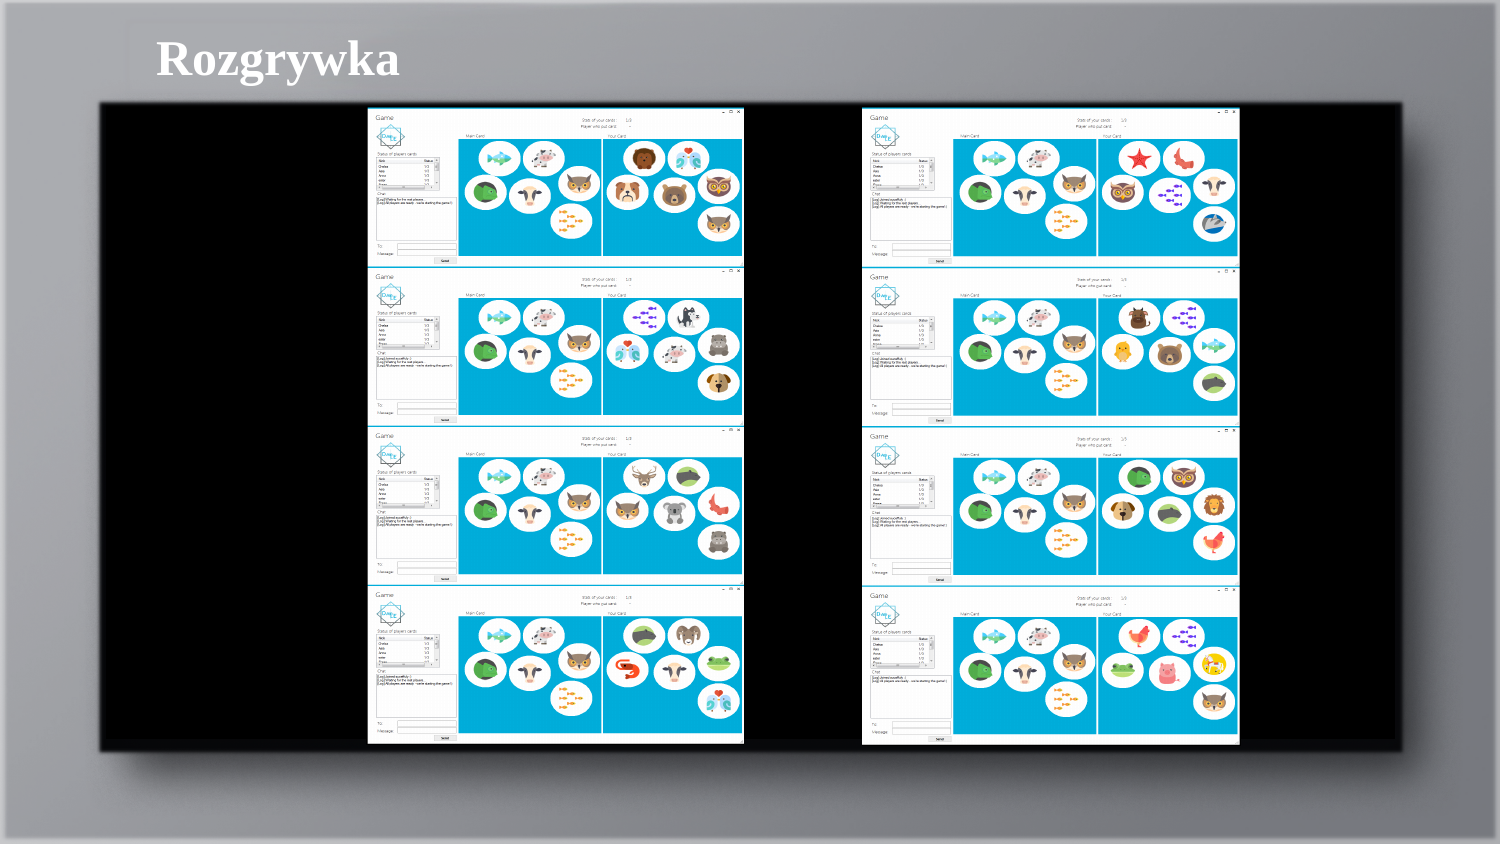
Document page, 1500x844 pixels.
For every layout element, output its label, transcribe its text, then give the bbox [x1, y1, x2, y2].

text_box Rozgrywka [141, 23, 1382, 208]
picture [0, 0, 1500, 844]
